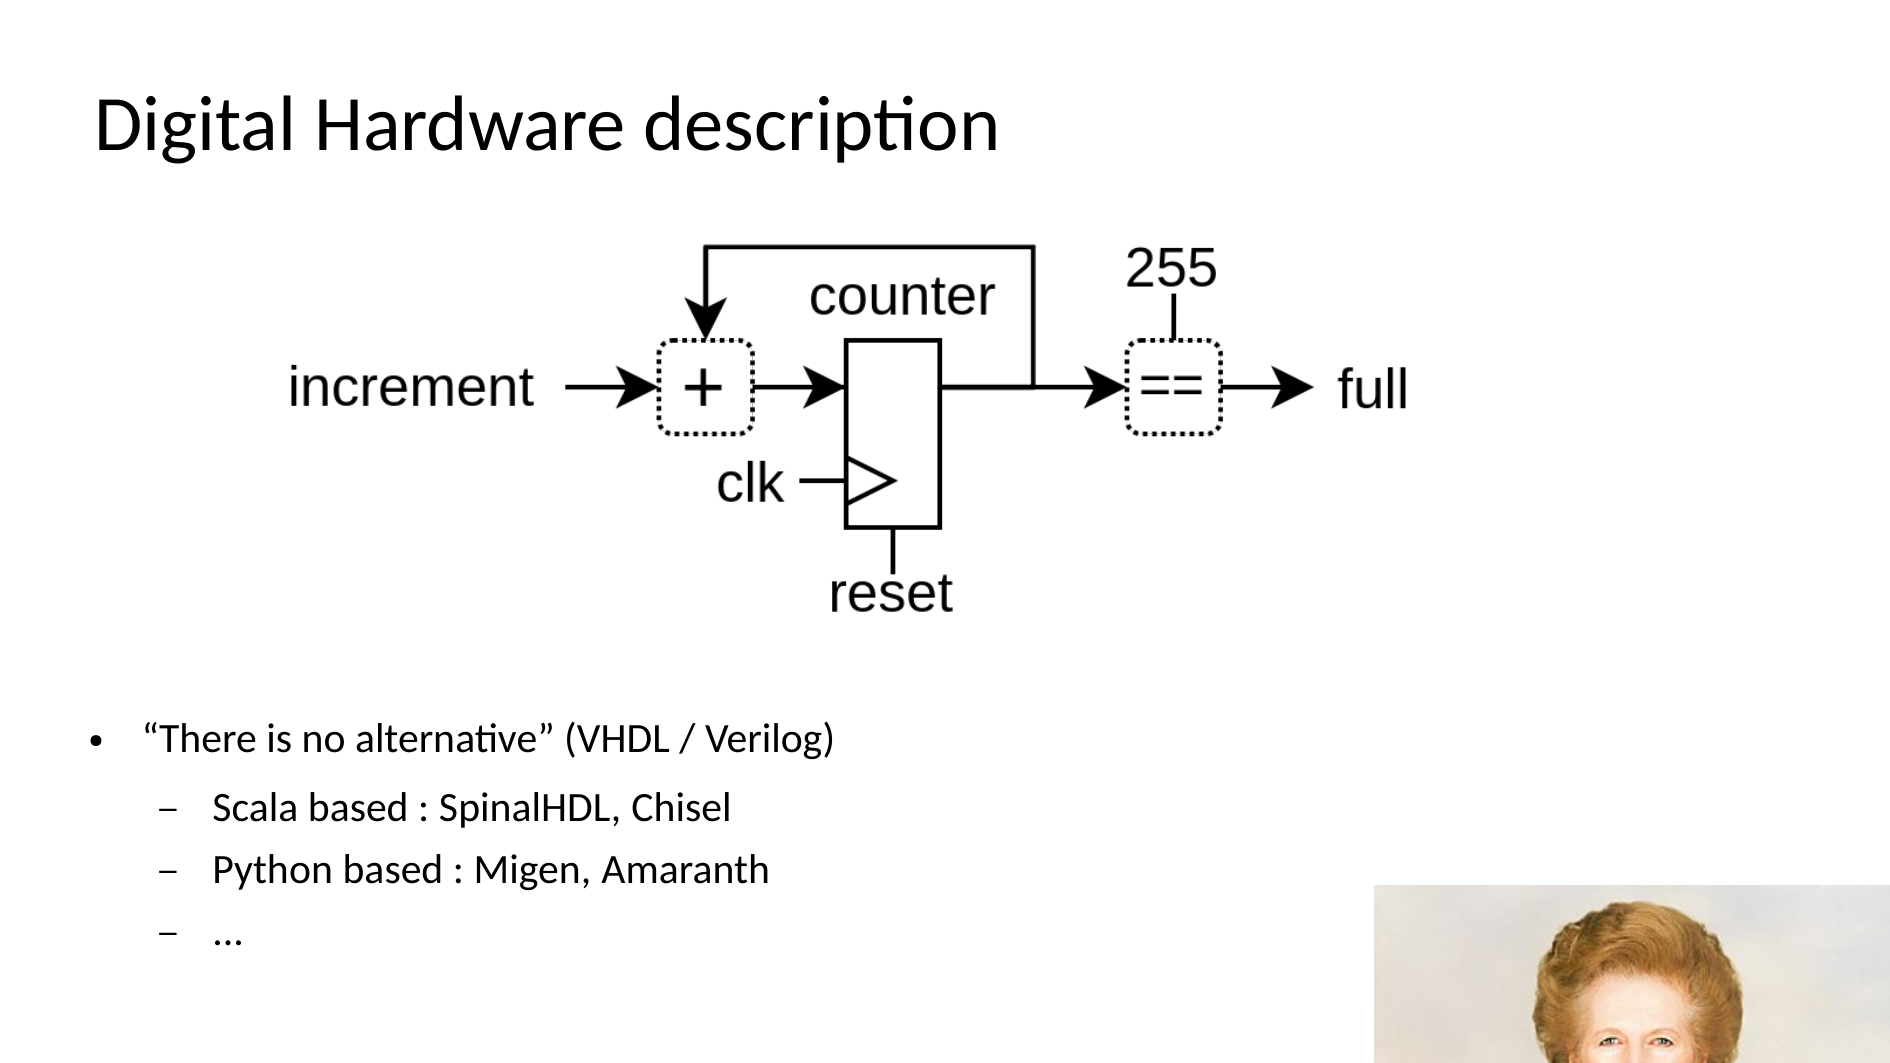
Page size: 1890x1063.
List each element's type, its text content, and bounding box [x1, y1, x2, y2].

picture [212, 165, 1546, 689]
title Digital Hardware description [94, 42, 1796, 220]
list “There is no alternative” (VHDL / Verilog) Scala based : SpinalHDL, Chisel Python based : Migen, Amaranth ... [70, 721, 1878, 1063]
picture [1374, 885, 1890, 1063]
